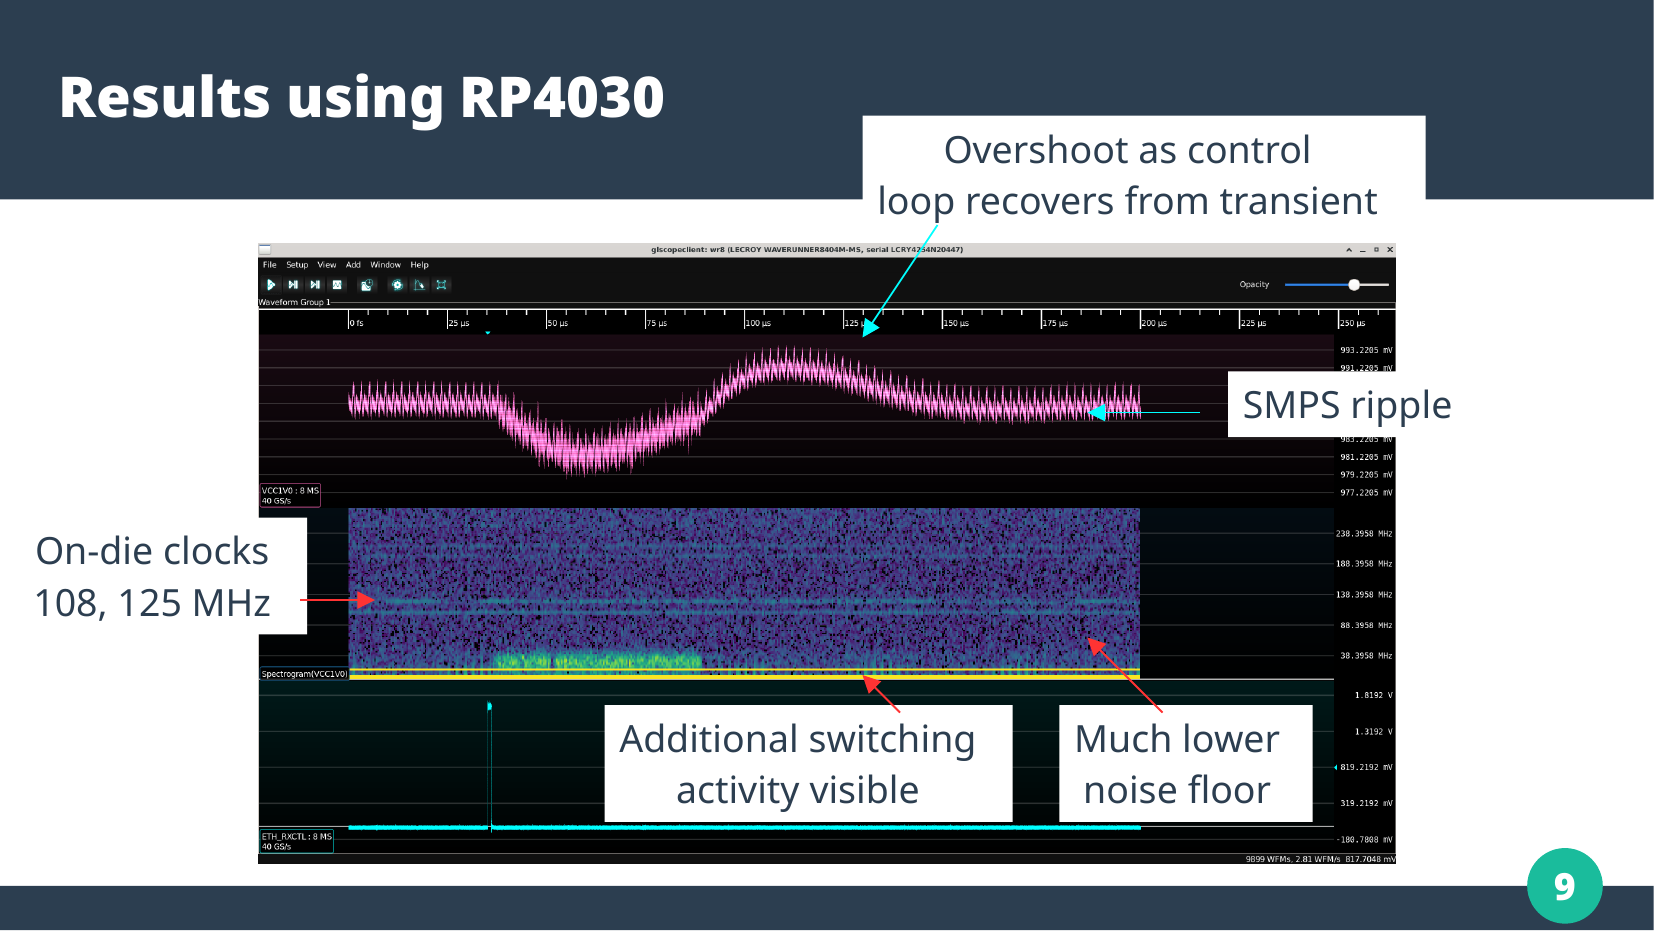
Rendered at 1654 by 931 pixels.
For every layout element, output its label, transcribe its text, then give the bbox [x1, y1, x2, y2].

picture [258, 243, 1396, 864]
text_box SMPS ripple [1228, 375, 1482, 434]
text_box Overshoot as control loop recovers from transient [862, 123, 1426, 226]
text_box Much lower noise floor [1059, 712, 1313, 815]
title Results using RP4030 [59, 37, 1595, 155]
text_box Additional switching activity visible [604, 712, 1013, 815]
text_box On-die clocks 108, 125 MHz [18, 525, 308, 627]
